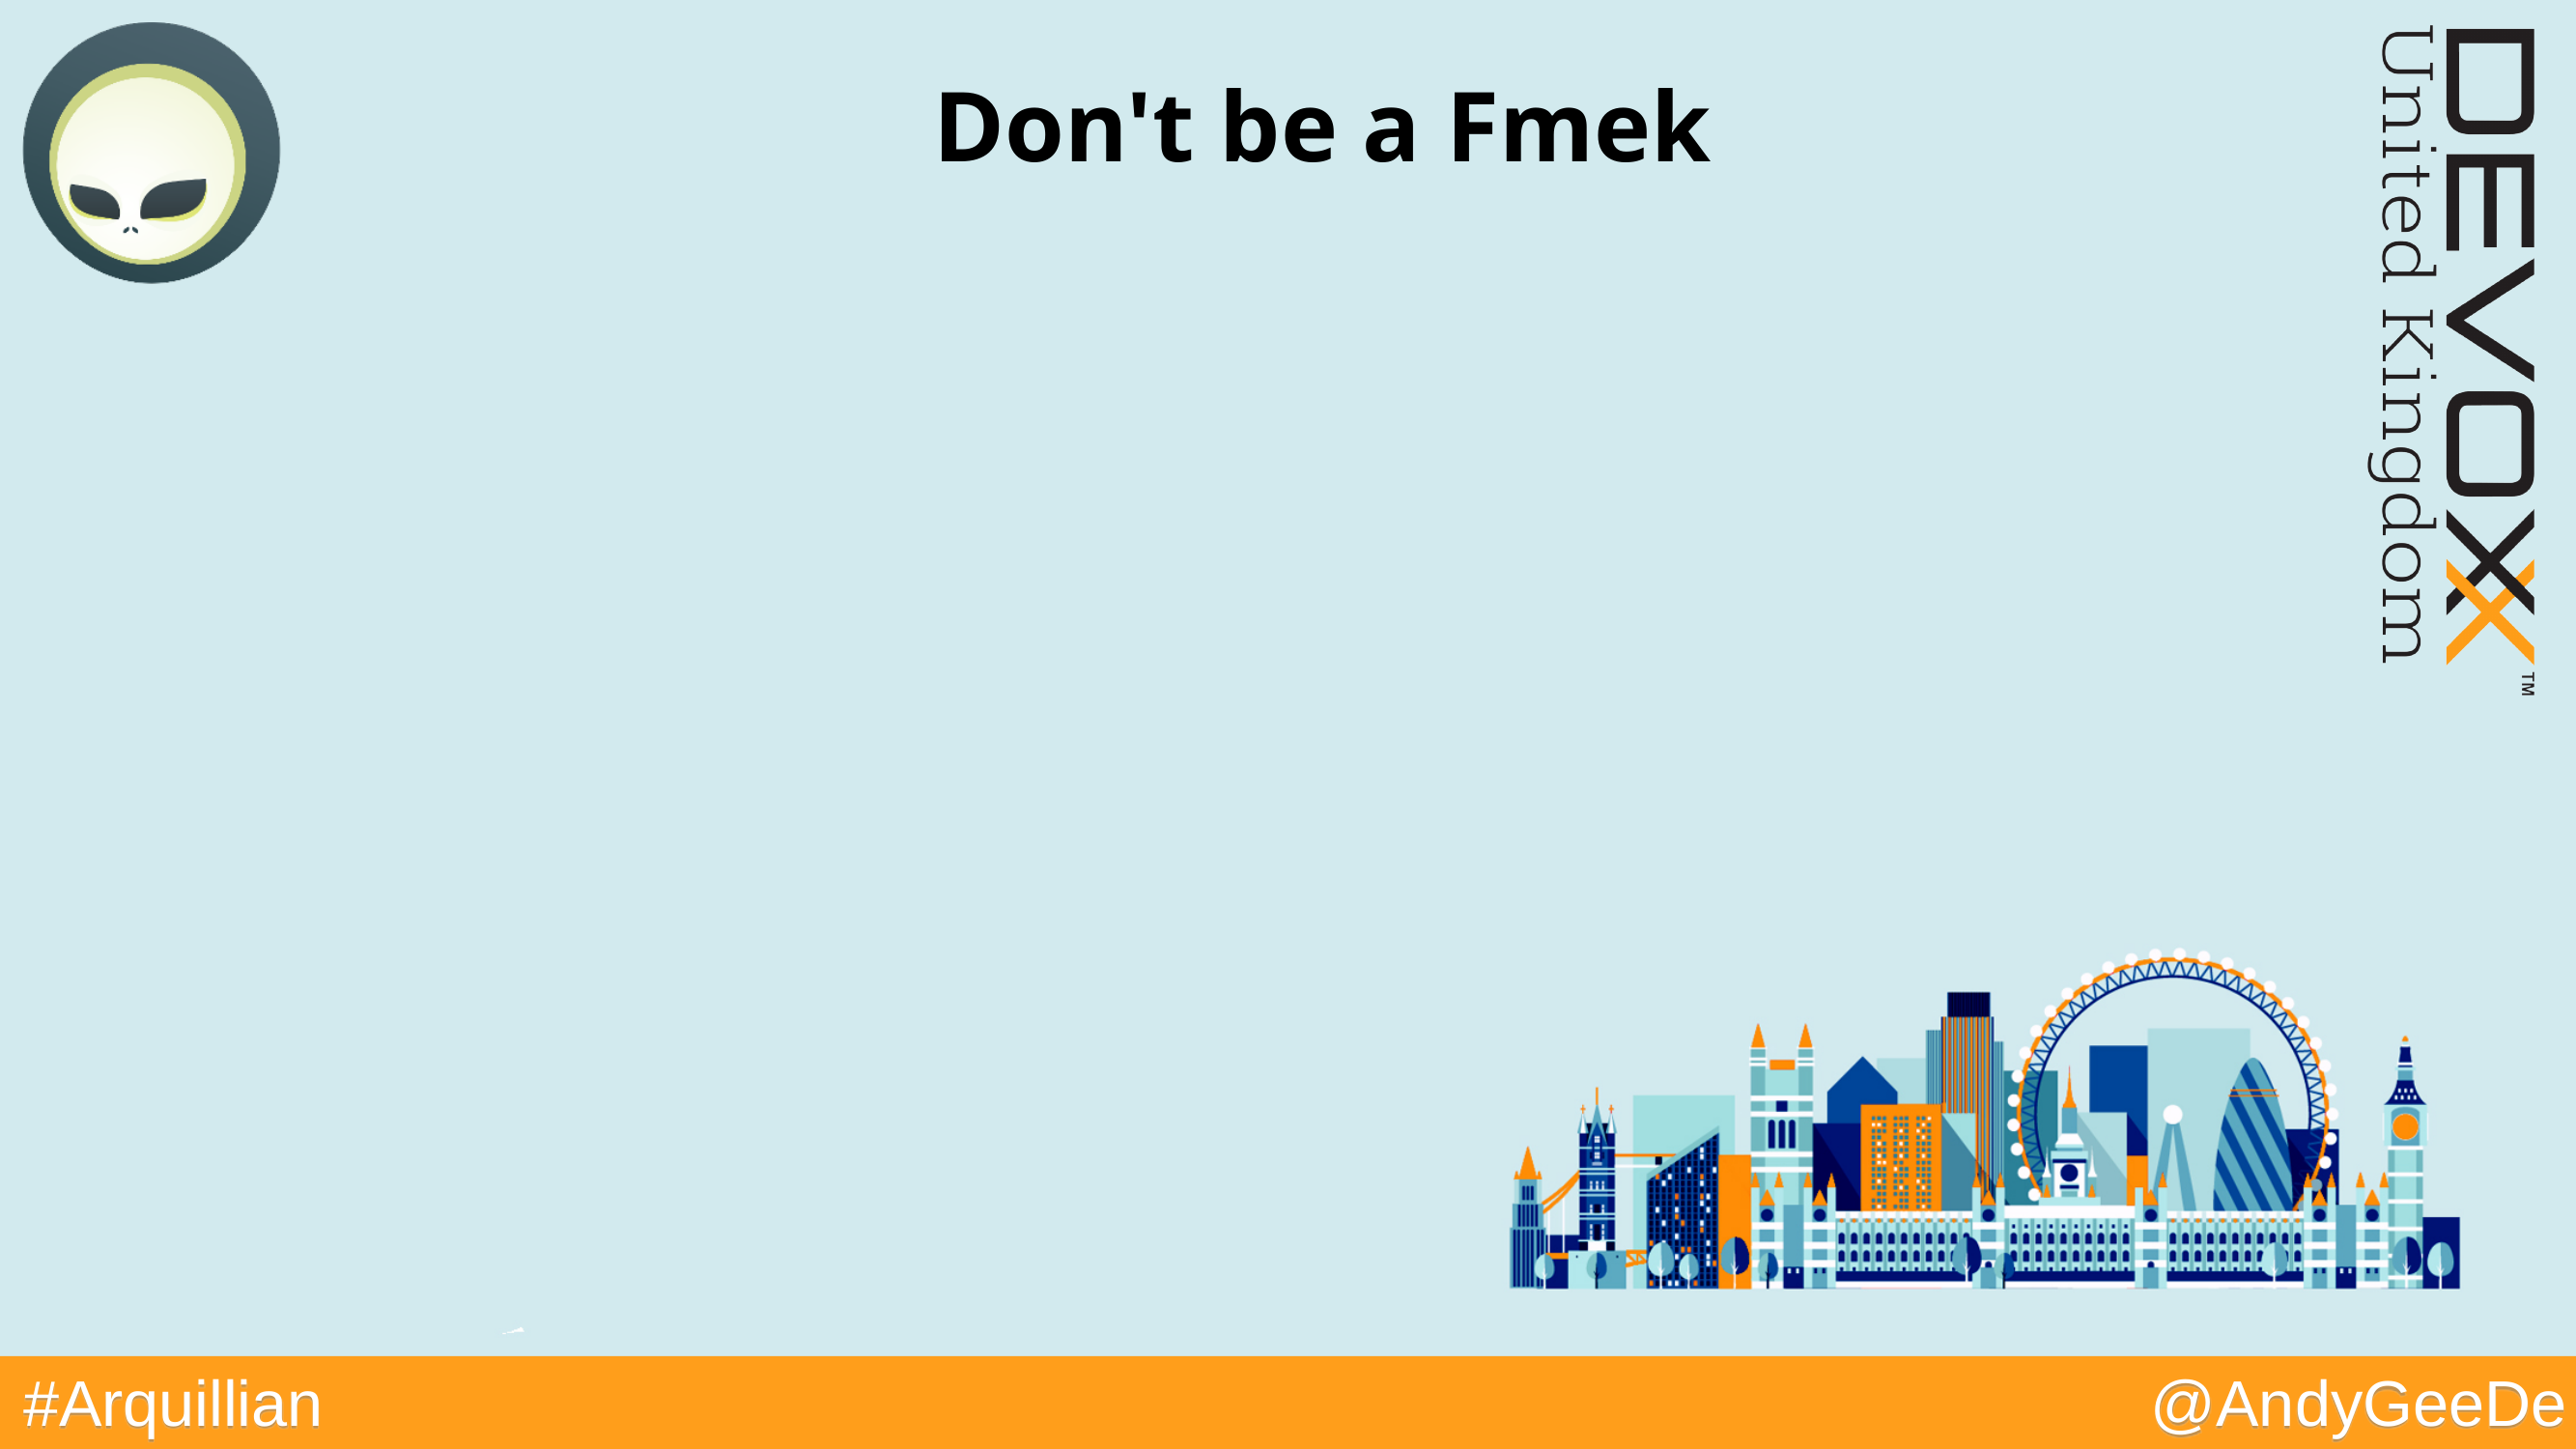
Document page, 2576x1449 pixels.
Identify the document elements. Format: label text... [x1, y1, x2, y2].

picture [0, 0, 2576, 1355]
title Don't be a Fmek [197, 58, 2448, 243]
